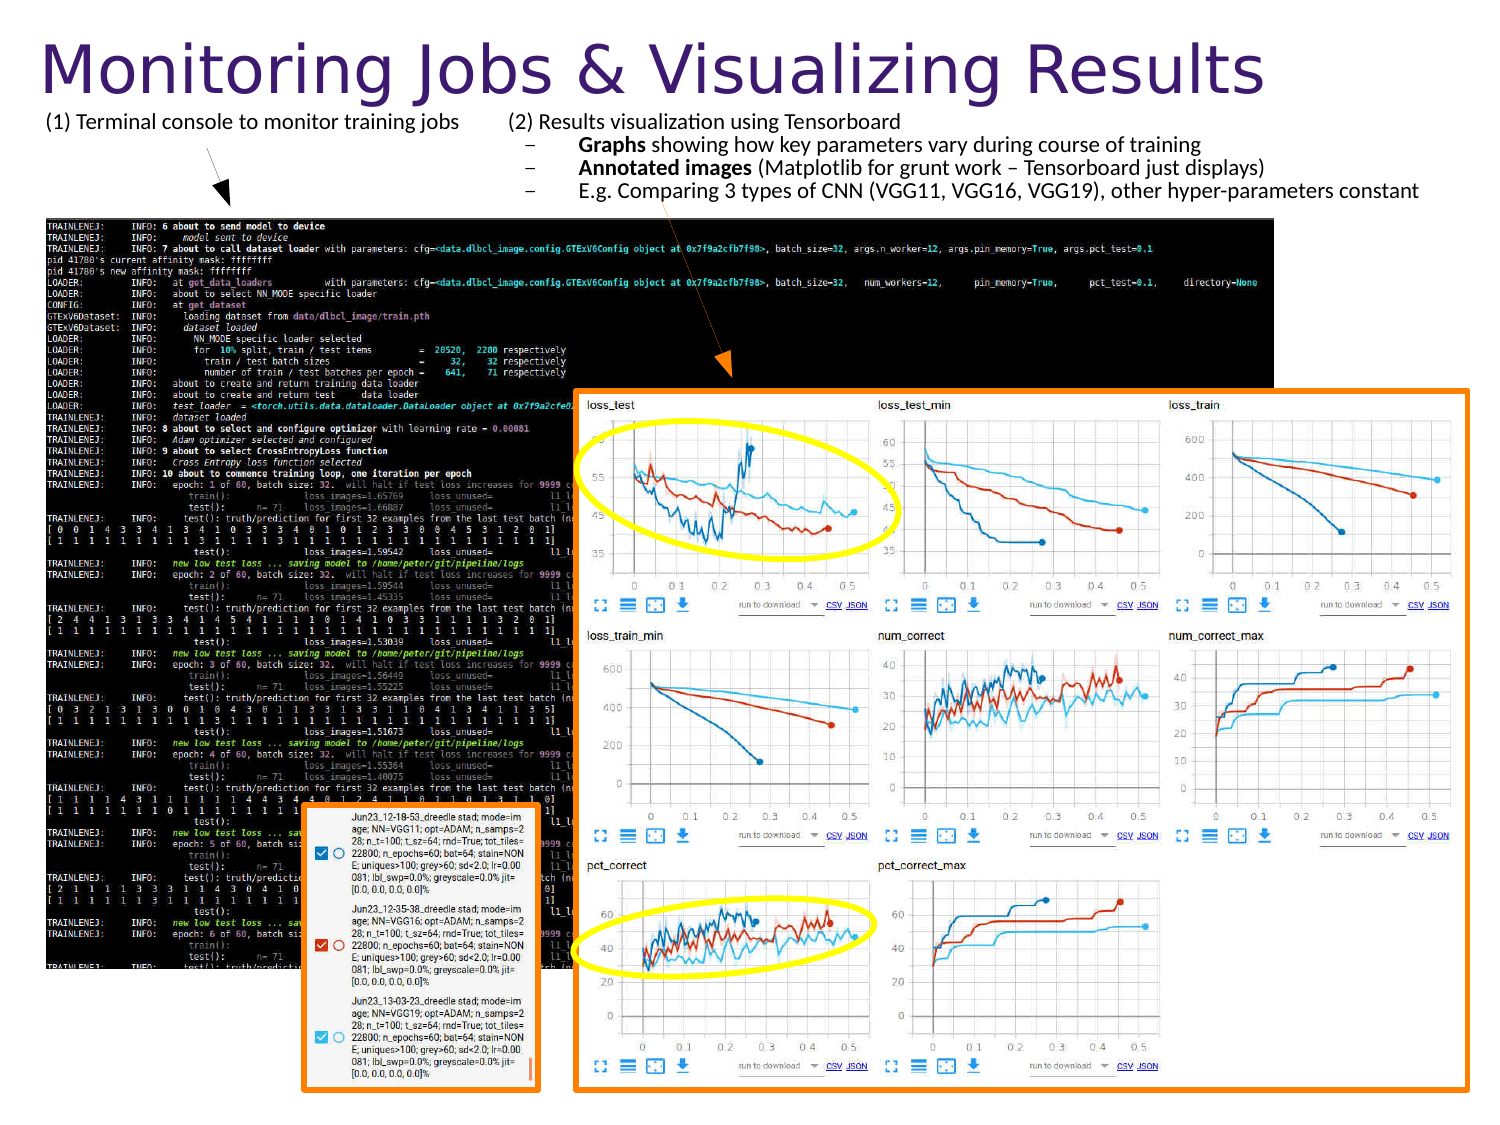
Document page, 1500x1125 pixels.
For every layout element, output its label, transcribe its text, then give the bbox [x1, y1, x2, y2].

picture [46, 218, 1274, 969]
picture [578, 393, 1465, 1087]
title Monitoring Jobs & Visualizing Results [39, 0, 1430, 143]
picture [307, 808, 536, 1087]
picture [580, 424, 895, 556]
list (1) Terminal console to monitor training jobs [45, 112, 437, 148]
picture [578, 902, 871, 973]
list (2) Results visualization using Tensorboard Graphs showing how key parameters vary during course of training Annotated images (Matplotlib for grunt work – Tensorboard just displays) E.g. Comparing 3 types of CNN (VGG11, VGG16, VGG19), other hyper-parameters constant [437, 112, 1500, 219]
